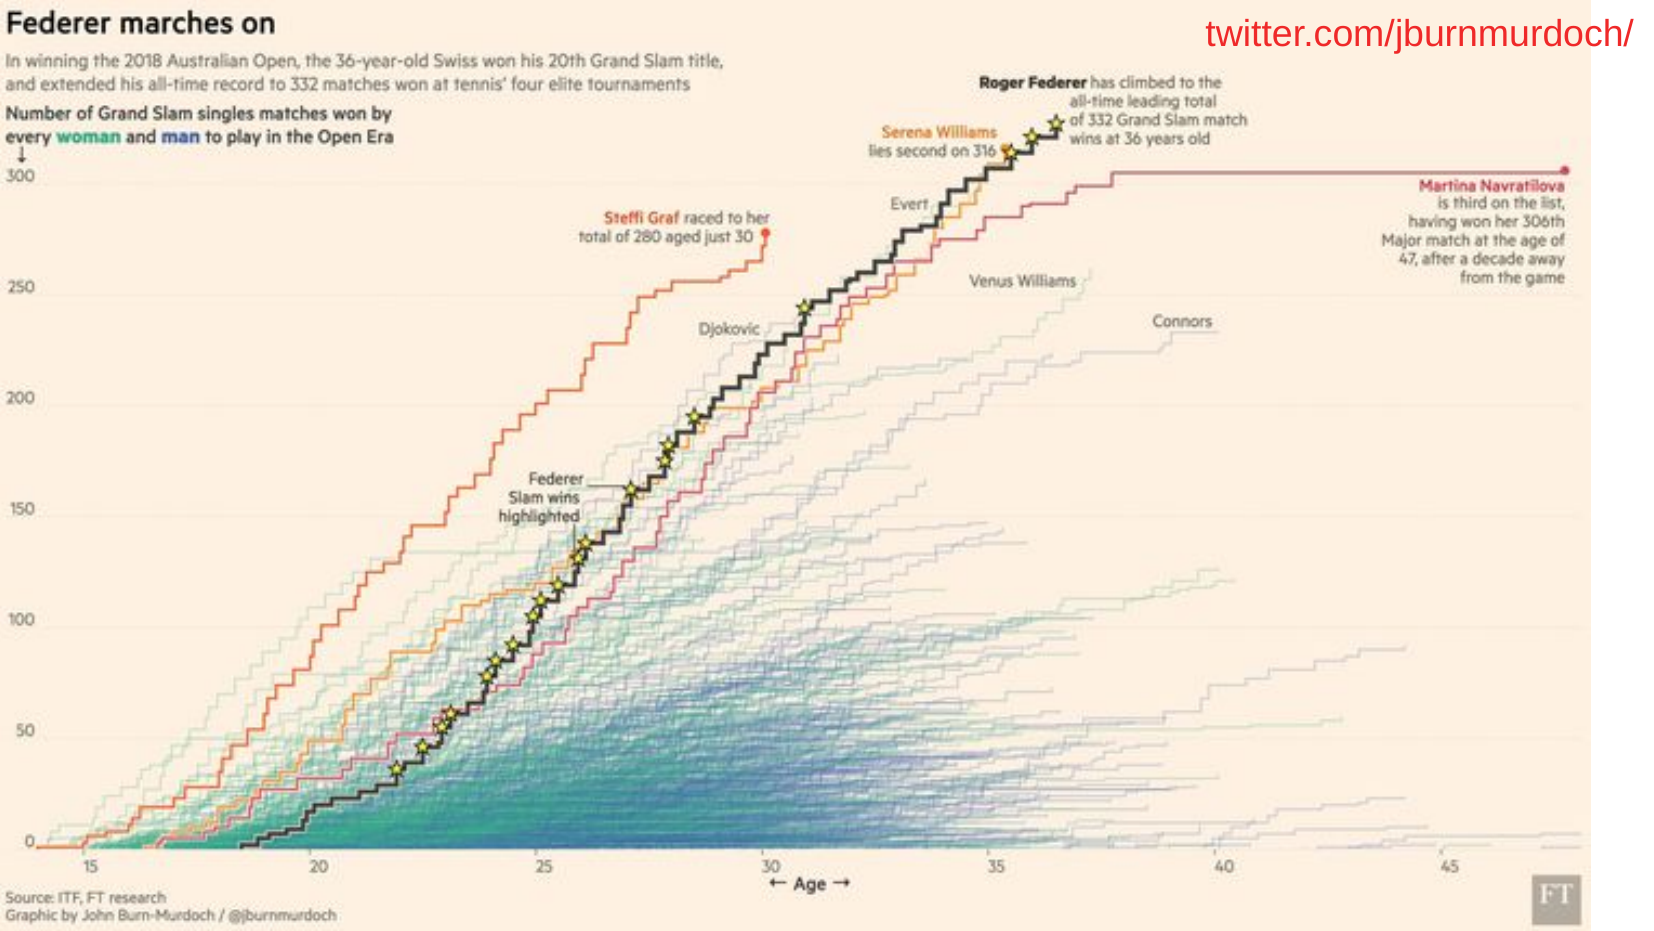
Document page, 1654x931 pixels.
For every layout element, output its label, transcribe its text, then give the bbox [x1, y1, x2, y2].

picture [0, 0, 1591, 931]
text_box twitter.com/jburnmurdoch/ [1190, 4, 1654, 104]
